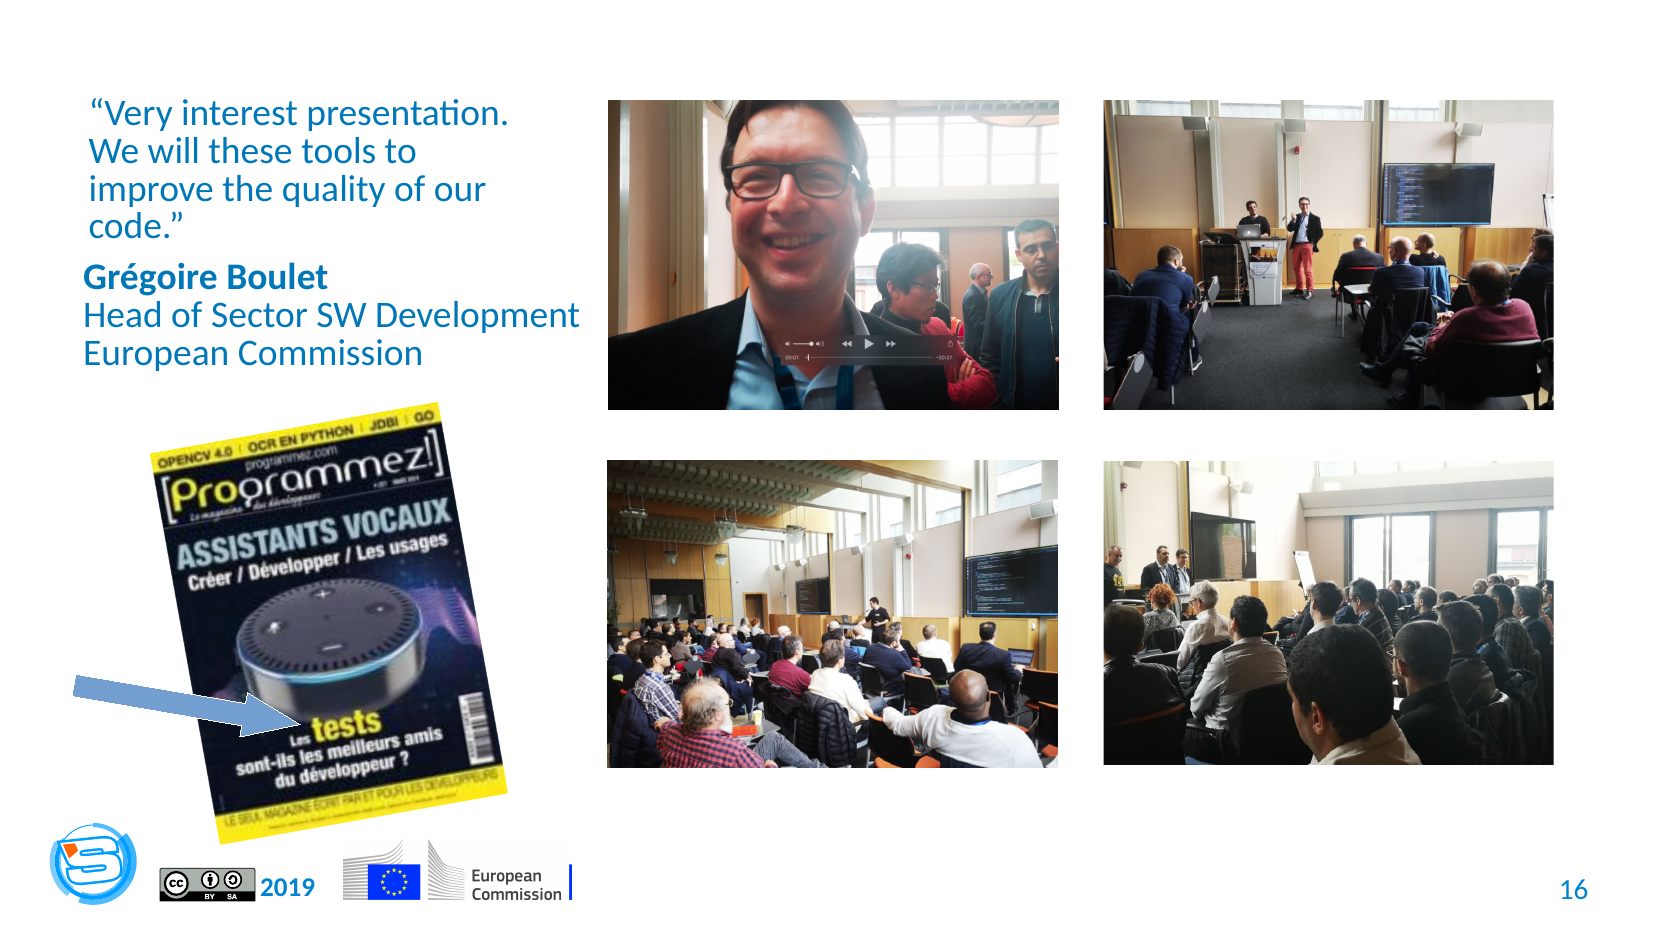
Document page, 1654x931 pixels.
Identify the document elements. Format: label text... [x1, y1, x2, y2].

picture [343, 839, 572, 900]
text_box [71, 674, 301, 737]
picture [608, 100, 1059, 410]
picture [1103, 100, 1554, 410]
text_box Grégoire Boulet Head of Sector SW Development European Commission [74, 254, 590, 383]
picture [149, 401, 508, 845]
picture [1103, 461, 1554, 765]
text_box “Very interest presentation. We will these tools to improve the quality of our code.” [74, 90, 525, 317]
picture [607, 460, 1058, 768]
